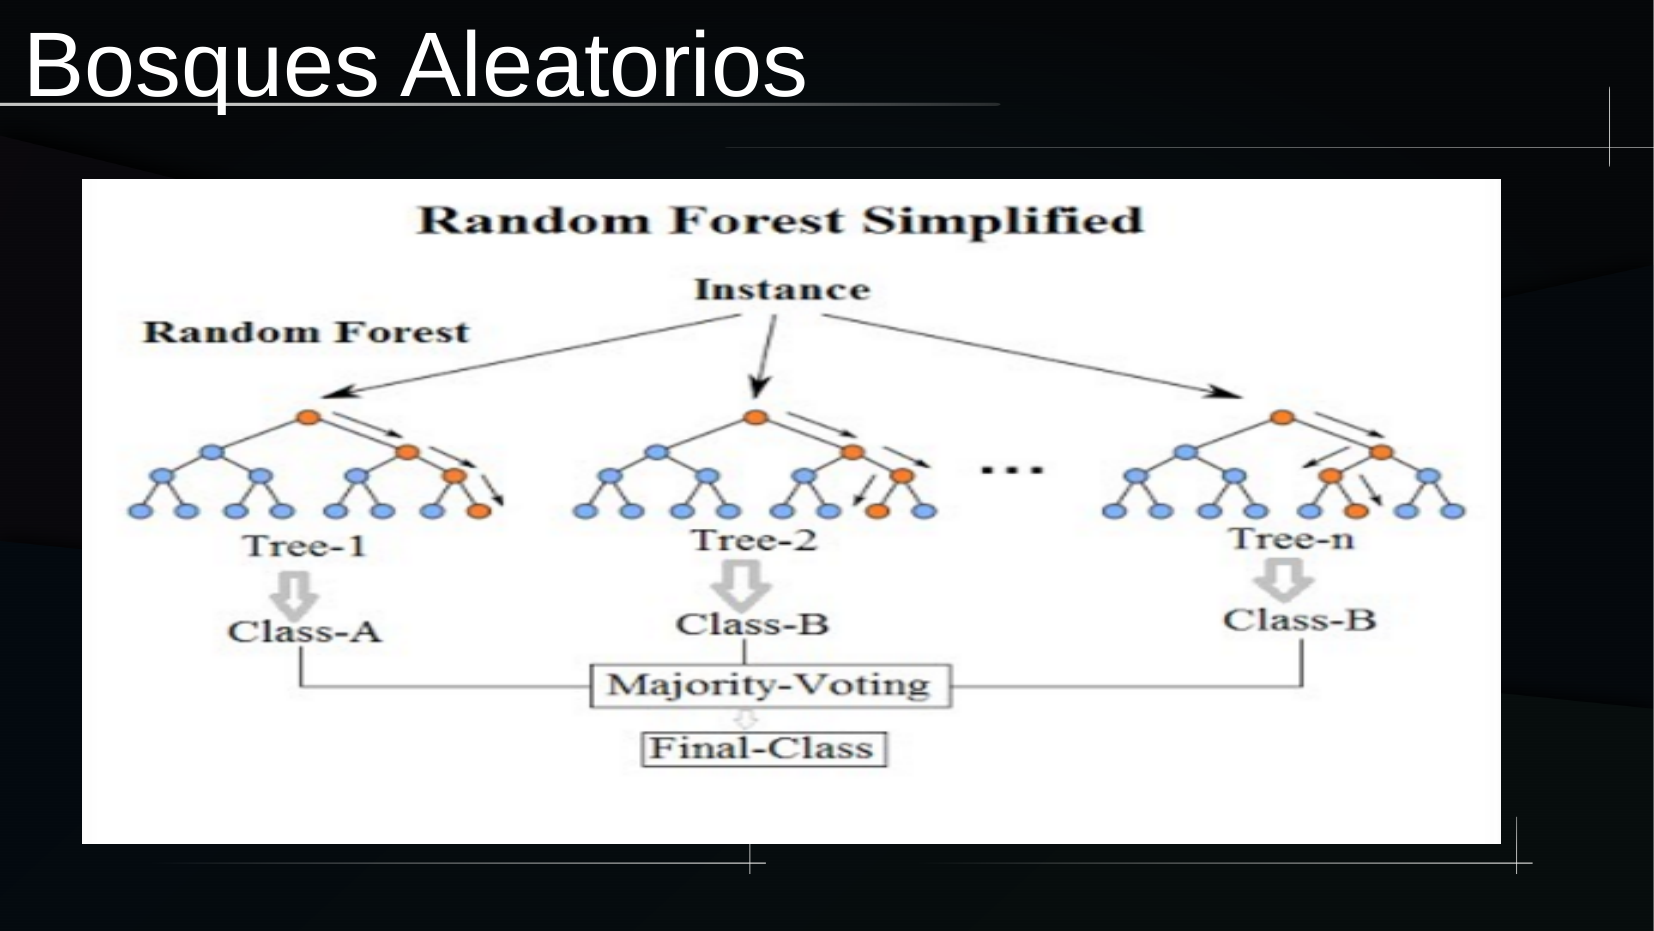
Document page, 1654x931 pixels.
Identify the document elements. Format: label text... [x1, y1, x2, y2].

picture [0, 0, 1654, 931]
title Bosques Aleatorios [23, 11, 1589, 119]
